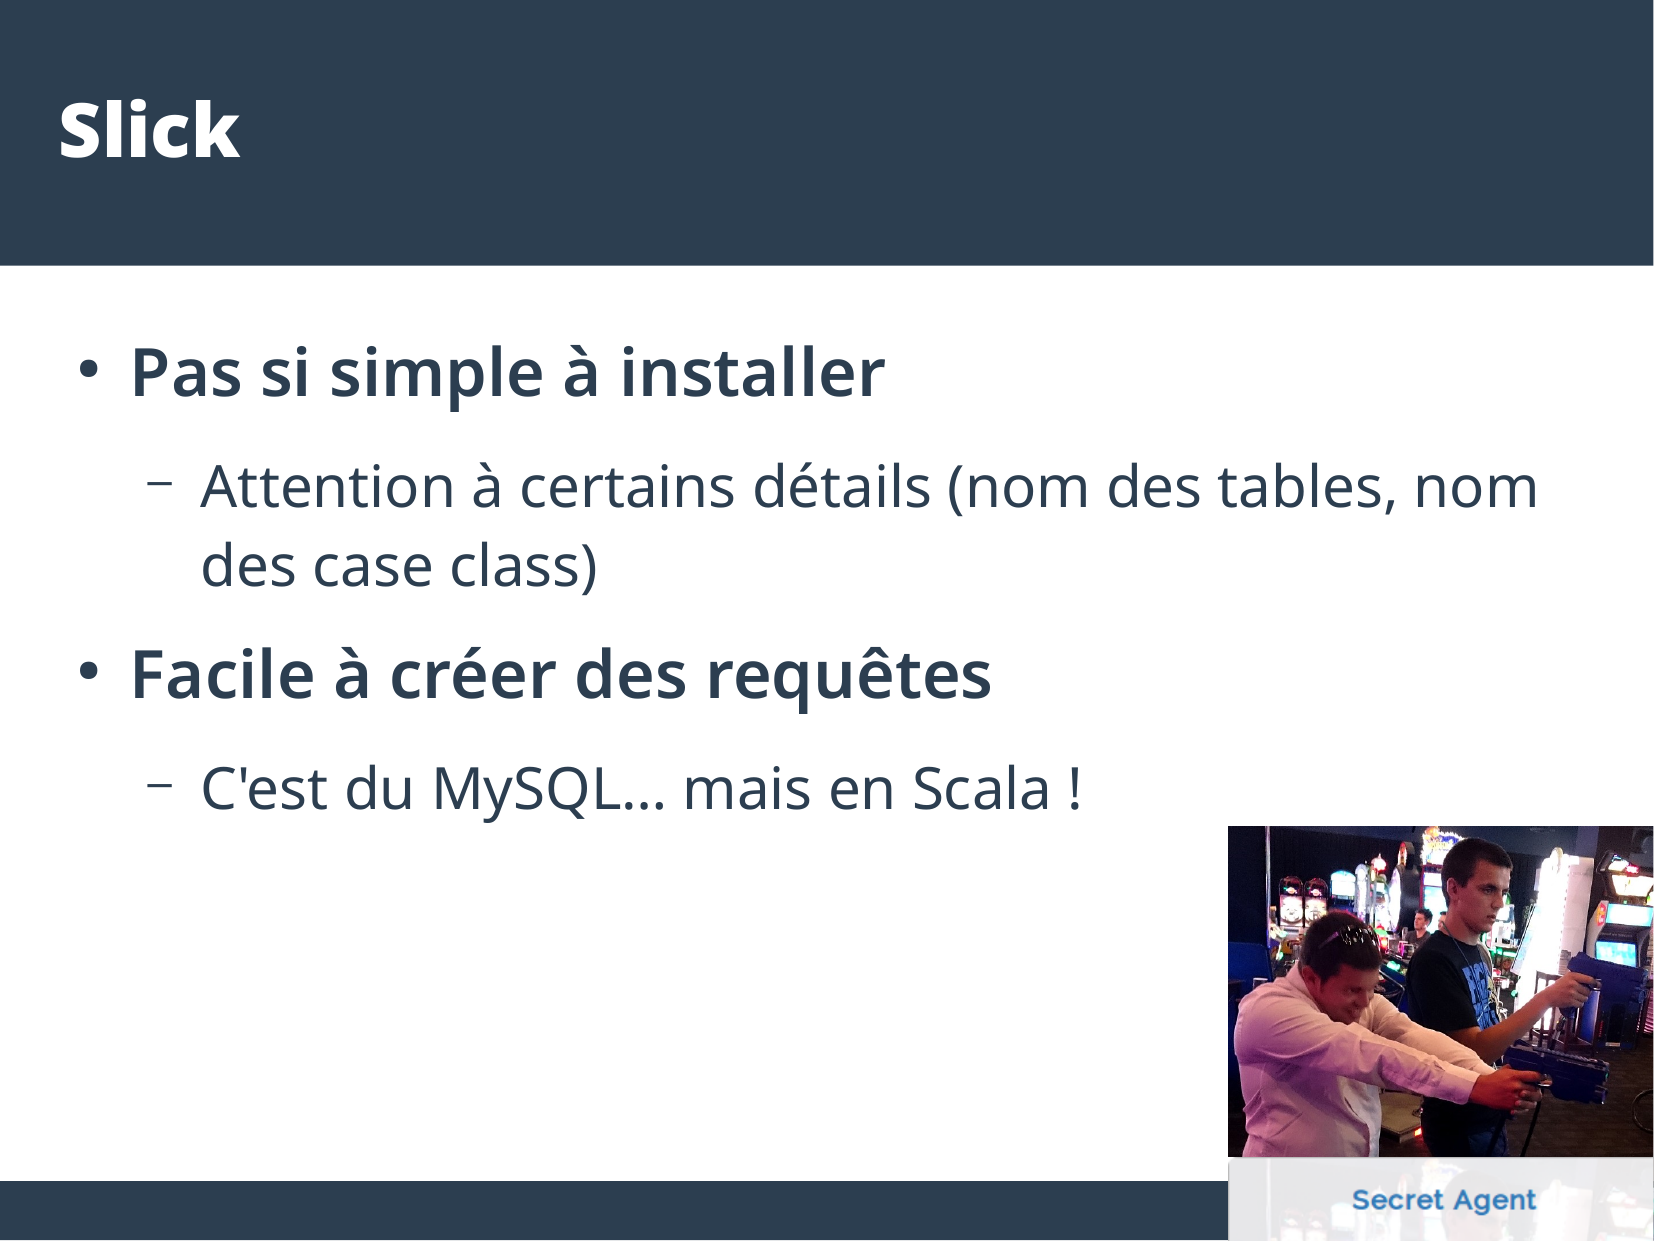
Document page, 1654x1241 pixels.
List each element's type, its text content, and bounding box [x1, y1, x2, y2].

title Slick [59, 49, 1595, 207]
picture [1228, 826, 1654, 1241]
list Pas si simple à installer Attention à certains détails (nom des tables, nom des case class) Facile à créer des requêtes C'est du MySQL… mais en Scala ! [59, 324, 1595, 1152]
